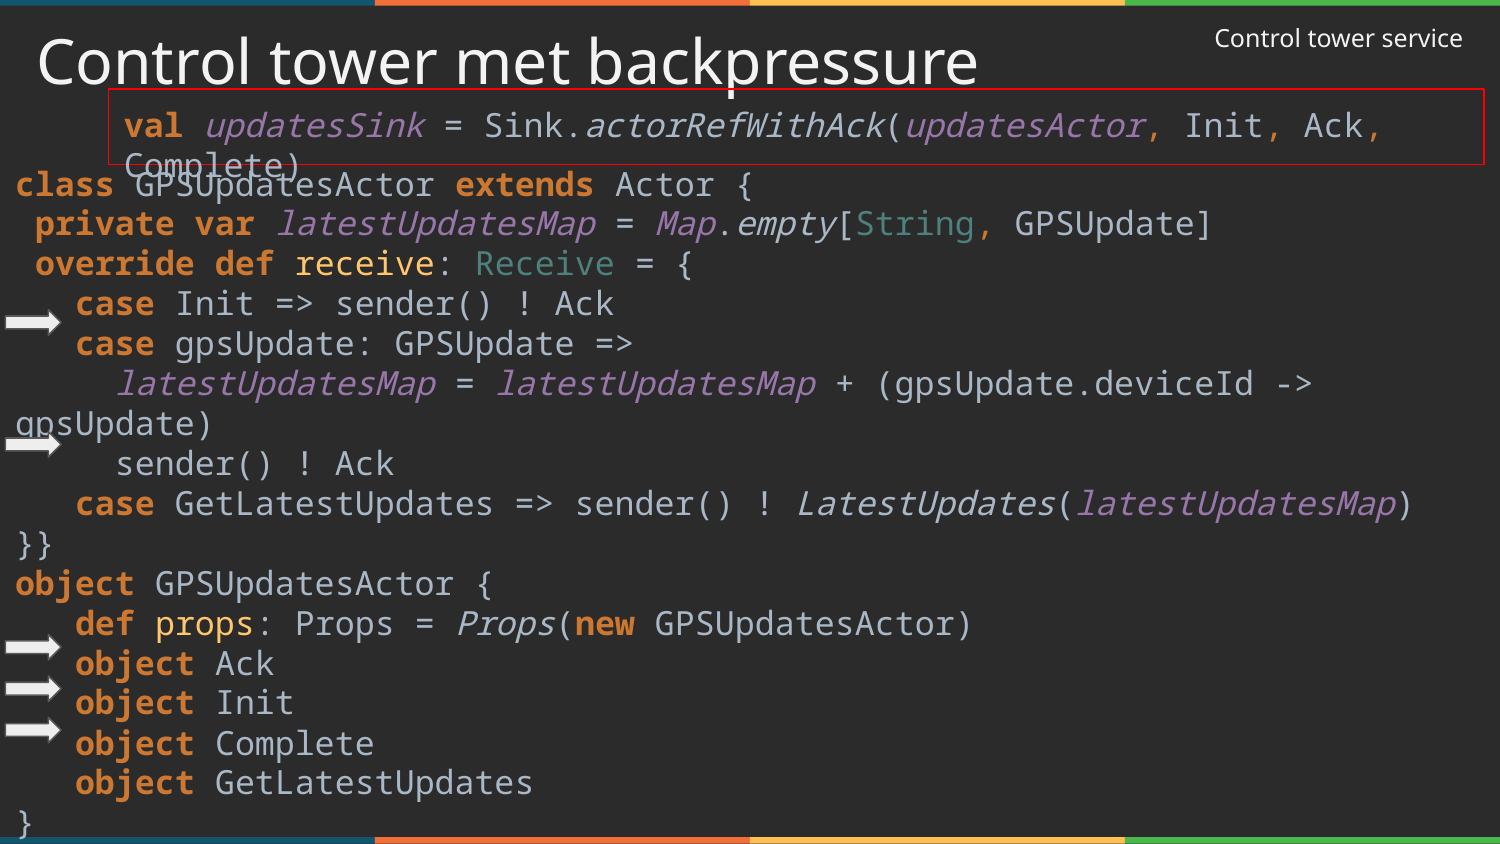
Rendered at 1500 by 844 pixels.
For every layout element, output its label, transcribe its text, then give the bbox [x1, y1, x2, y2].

text_box [5, 717, 62, 743]
text_box val updatesSink = Sink.actorRefWithAck(updatesActor, Init, Ack, Complete) [108, 89, 1485, 165]
text_box [5, 675, 62, 702]
text_box Control tower met backpressure [21, 7, 1479, 107]
text_box class GPSUpdatesActor extends Actor { private var latestUpdatesMap = Map.empty[String, GPSUpdate] override def receive: Receive = { case Init => sender() ! Ack case gpsUpdate: GPSUpdate => latestUpdatesMap = latestUpdatesMap + (gpsUpdate.deviceId -> gpsUpdate) sender() ! Ack case GetLatestUpdates => sender() ! LatestUpdates(latestUpdatesMap) }} object GPSUpdatesActor { def props: Props = Props(new GPSUpdatesActor) object Ack object Init object Complete object GetLatestUpdates } [0, 7, 1500, 838]
text_box [5, 634, 62, 661]
text_box [0, 0, 1500, 6]
text_box [5, 431, 62, 458]
text_box [0, 838, 1500, 844]
text_box [5, 309, 62, 336]
